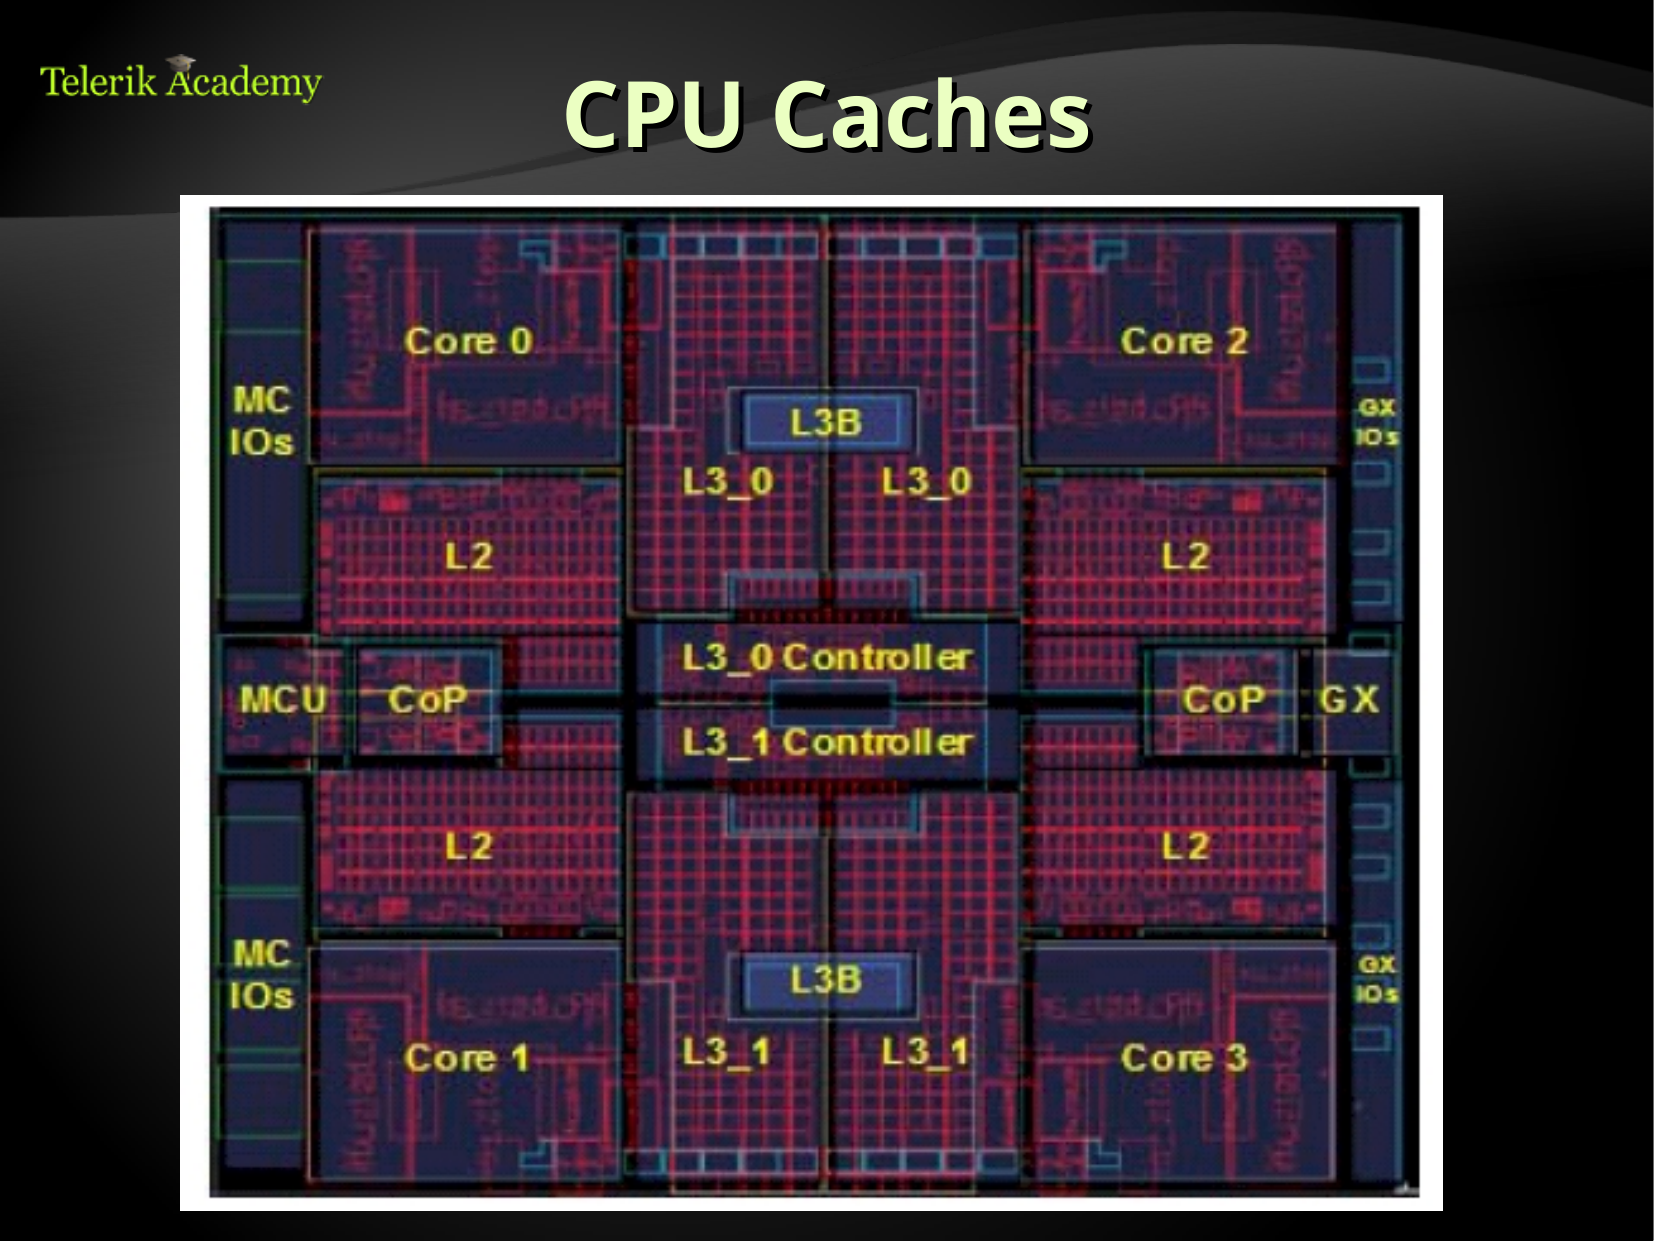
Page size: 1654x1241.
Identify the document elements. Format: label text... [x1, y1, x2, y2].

picture [0, 0, 1654, 1241]
title CPU Caches [82, 8, 1571, 216]
